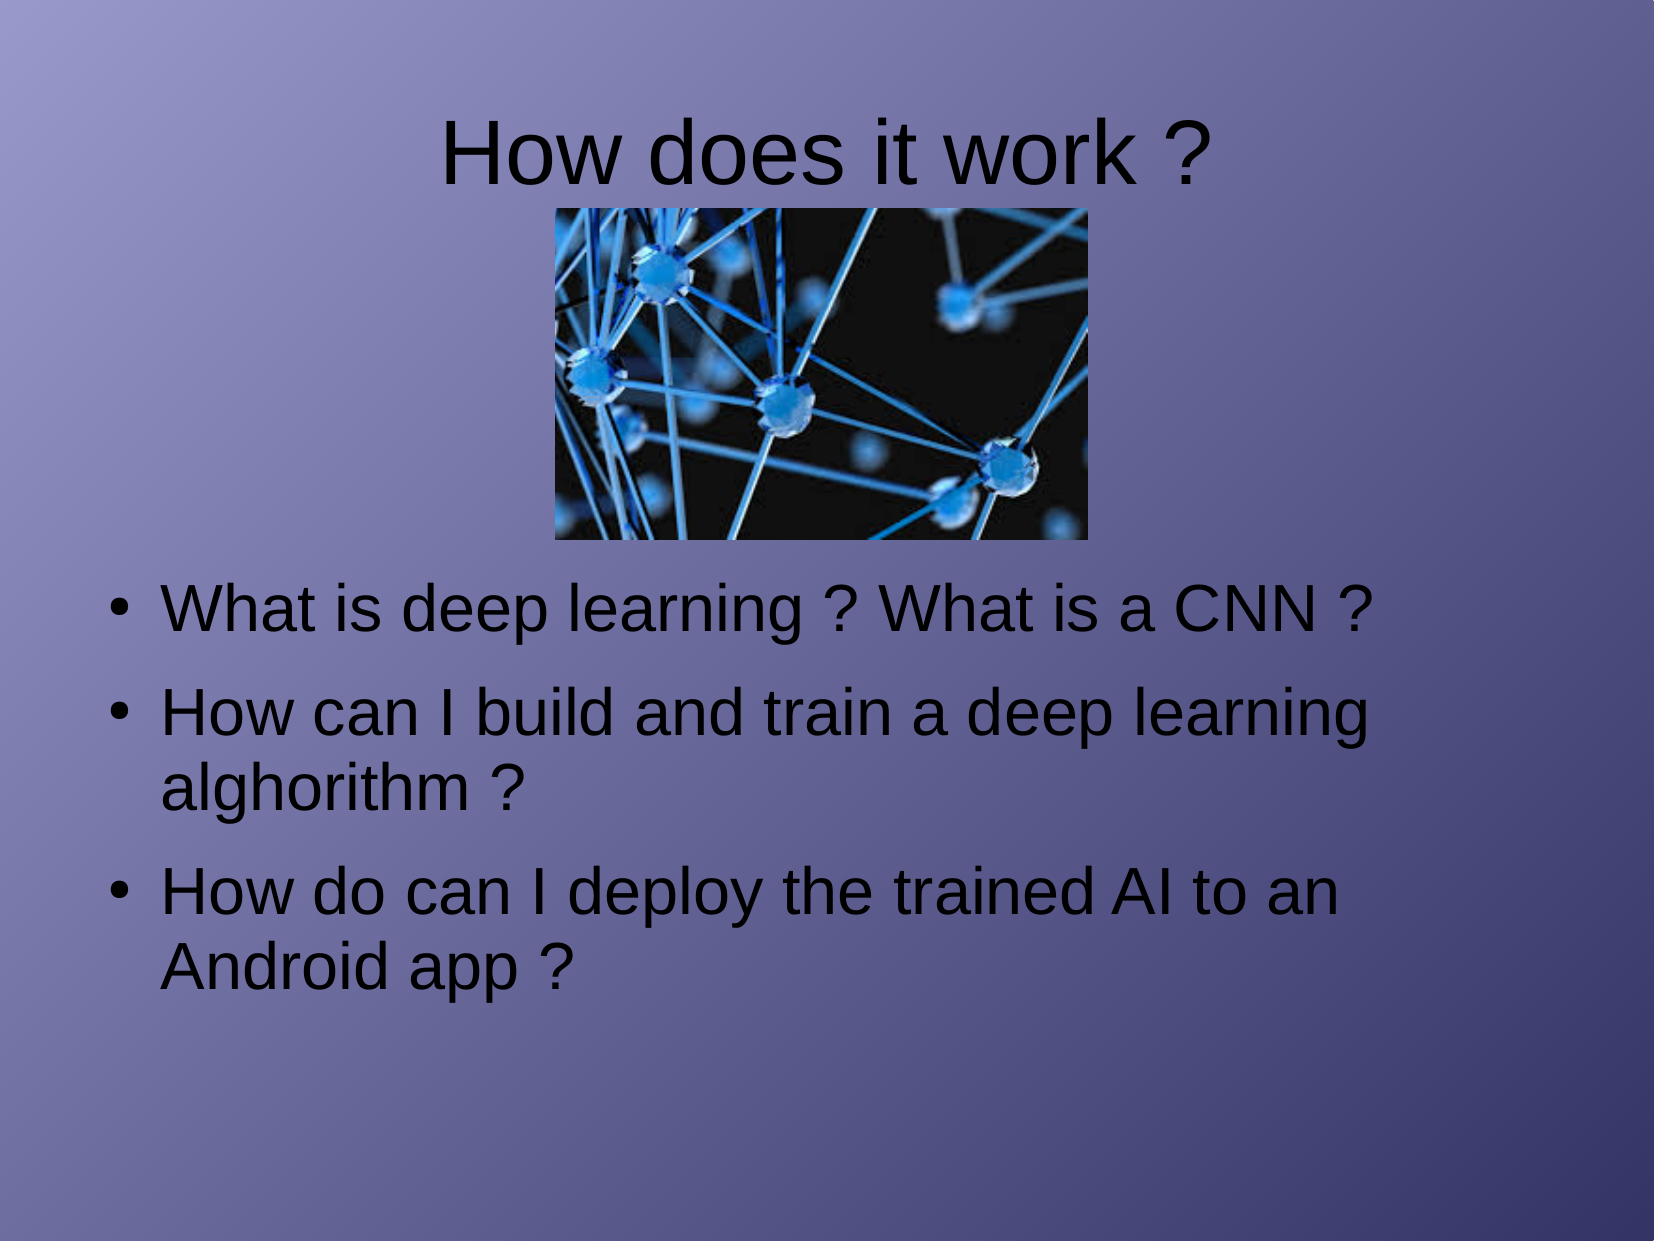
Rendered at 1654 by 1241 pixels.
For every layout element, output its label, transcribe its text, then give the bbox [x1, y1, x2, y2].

list What is deep learning ? What is a CNN ? How can I build and train a deep learning alghorithm ? How do can I deploy the trained AI to an Android app ? [90, 570, 1579, 1241]
title How does it work ? [82, 49, 1571, 257]
picture [555, 208, 1088, 541]
